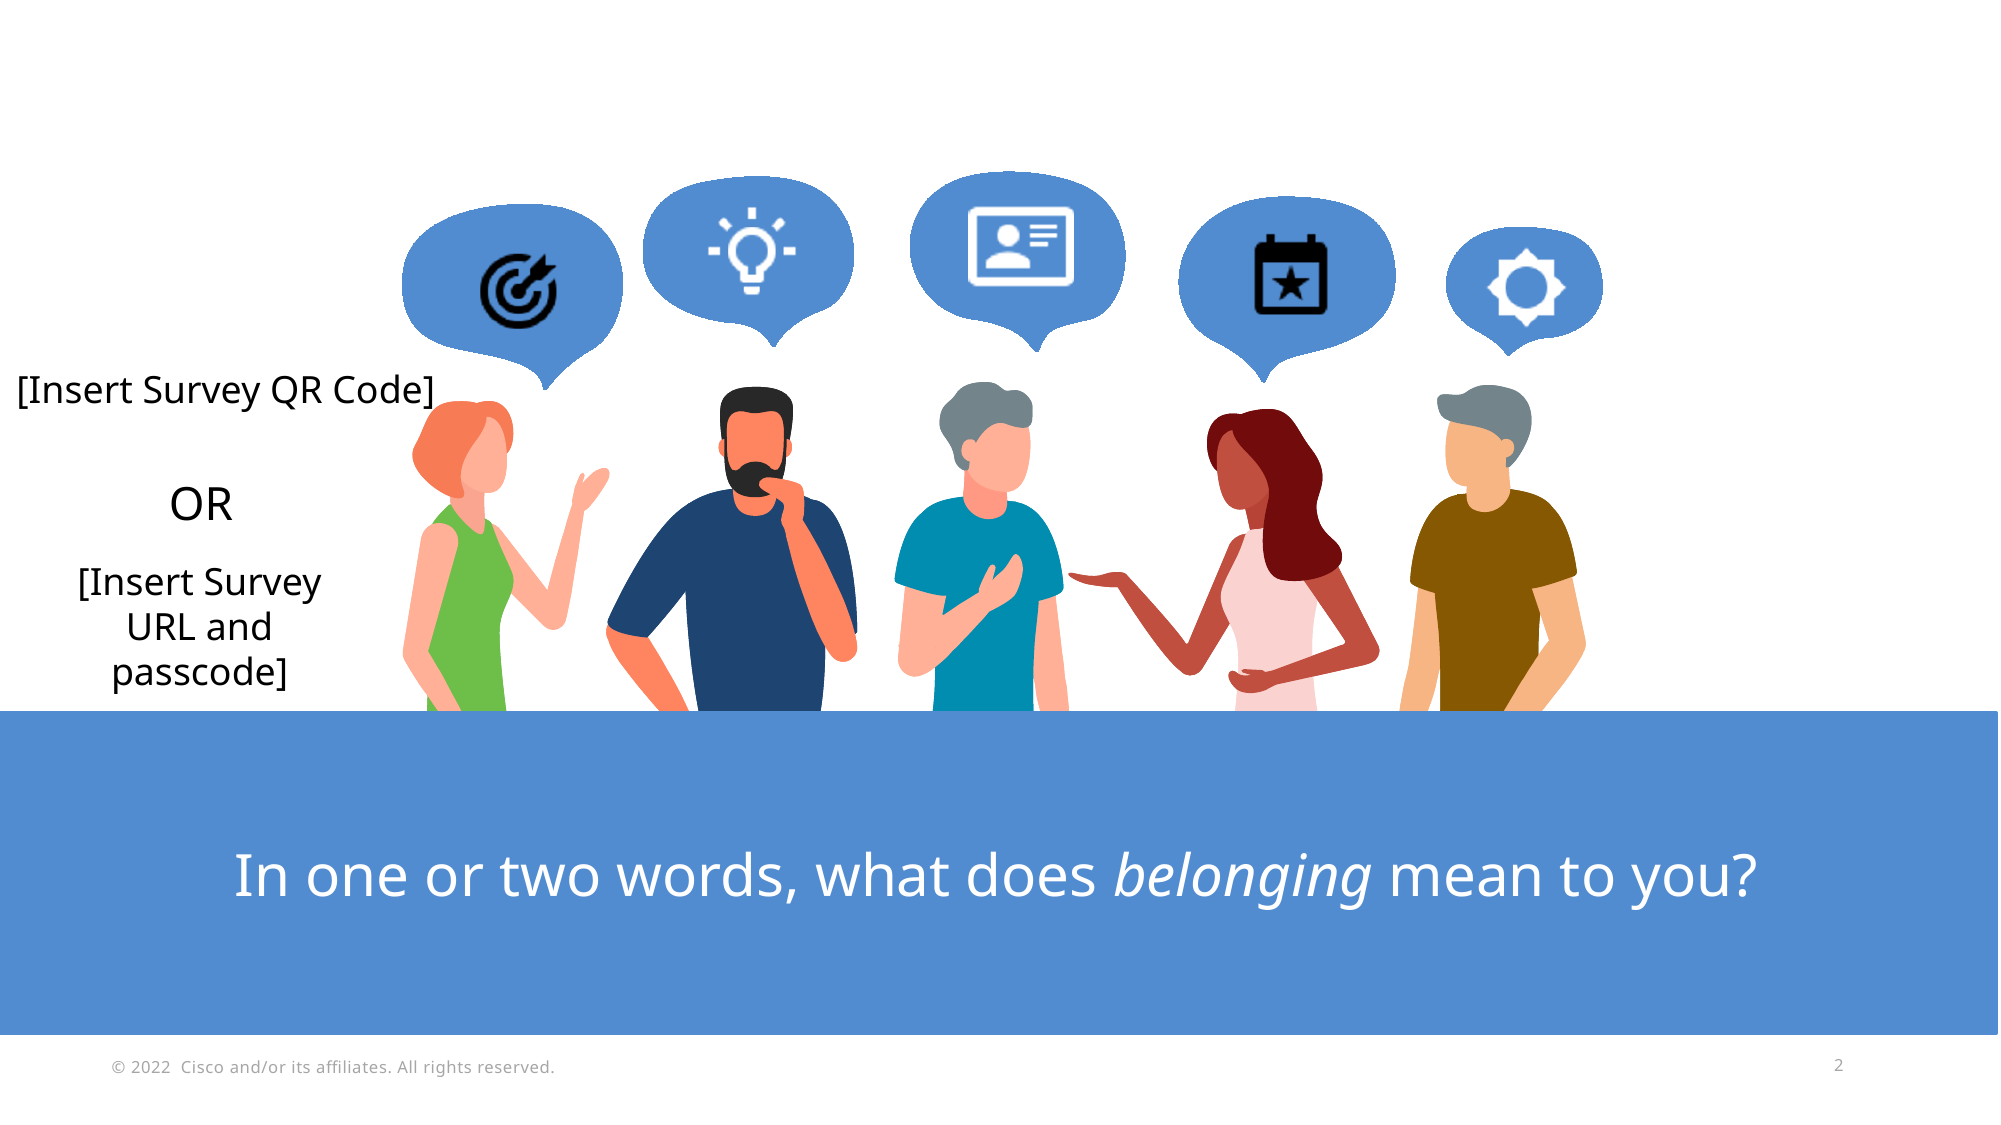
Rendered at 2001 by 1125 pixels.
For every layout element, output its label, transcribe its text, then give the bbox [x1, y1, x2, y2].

text_box [Insert Survey URL and passcode] [27, 550, 372, 701]
picture [704, 203, 799, 298]
text_box [1399, 385, 1586, 713]
picture [472, 246, 564, 336]
text_box In one or two words, what does belonging mean to you? [0, 713, 1997, 1033]
text_box OR [101, 466, 302, 537]
text_box [606, 386, 858, 713]
text_box [Insert Survey QR Code] [1, 358, 451, 419]
text_box [1446, 227, 1603, 356]
text_box [643, 176, 854, 347]
picture [1242, 226, 1339, 322]
picture [1484, 245, 1568, 329]
text_box [402, 204, 623, 390]
text_box [910, 171, 1126, 352]
text_box [402, 401, 610, 713]
text_box [1178, 196, 1396, 383]
picture [968, 193, 1074, 299]
text_box [894, 382, 1069, 713]
text_box [1068, 409, 1380, 713]
